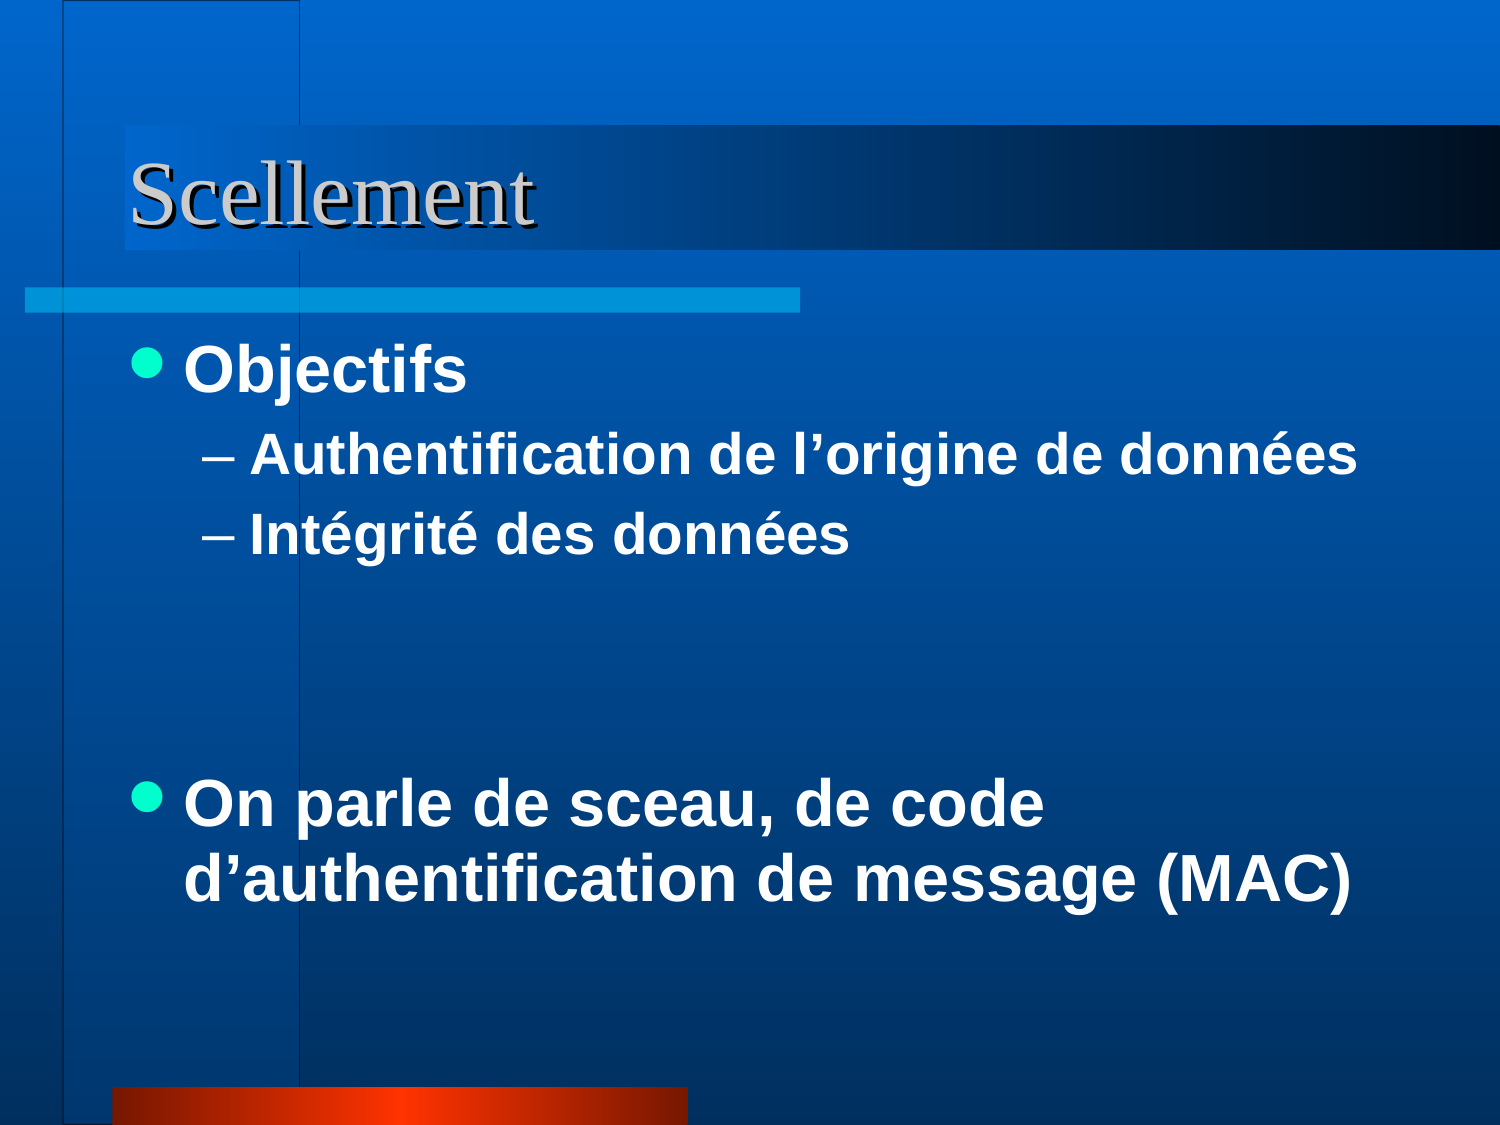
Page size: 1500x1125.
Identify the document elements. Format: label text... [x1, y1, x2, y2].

title Scellement [112, 99, 1388, 288]
list Objectifs Authentification de l’origine de données Intégrité des données On parle de sceau, de code d’authentification de message (MAC) [112, 324, 1388, 1001]
